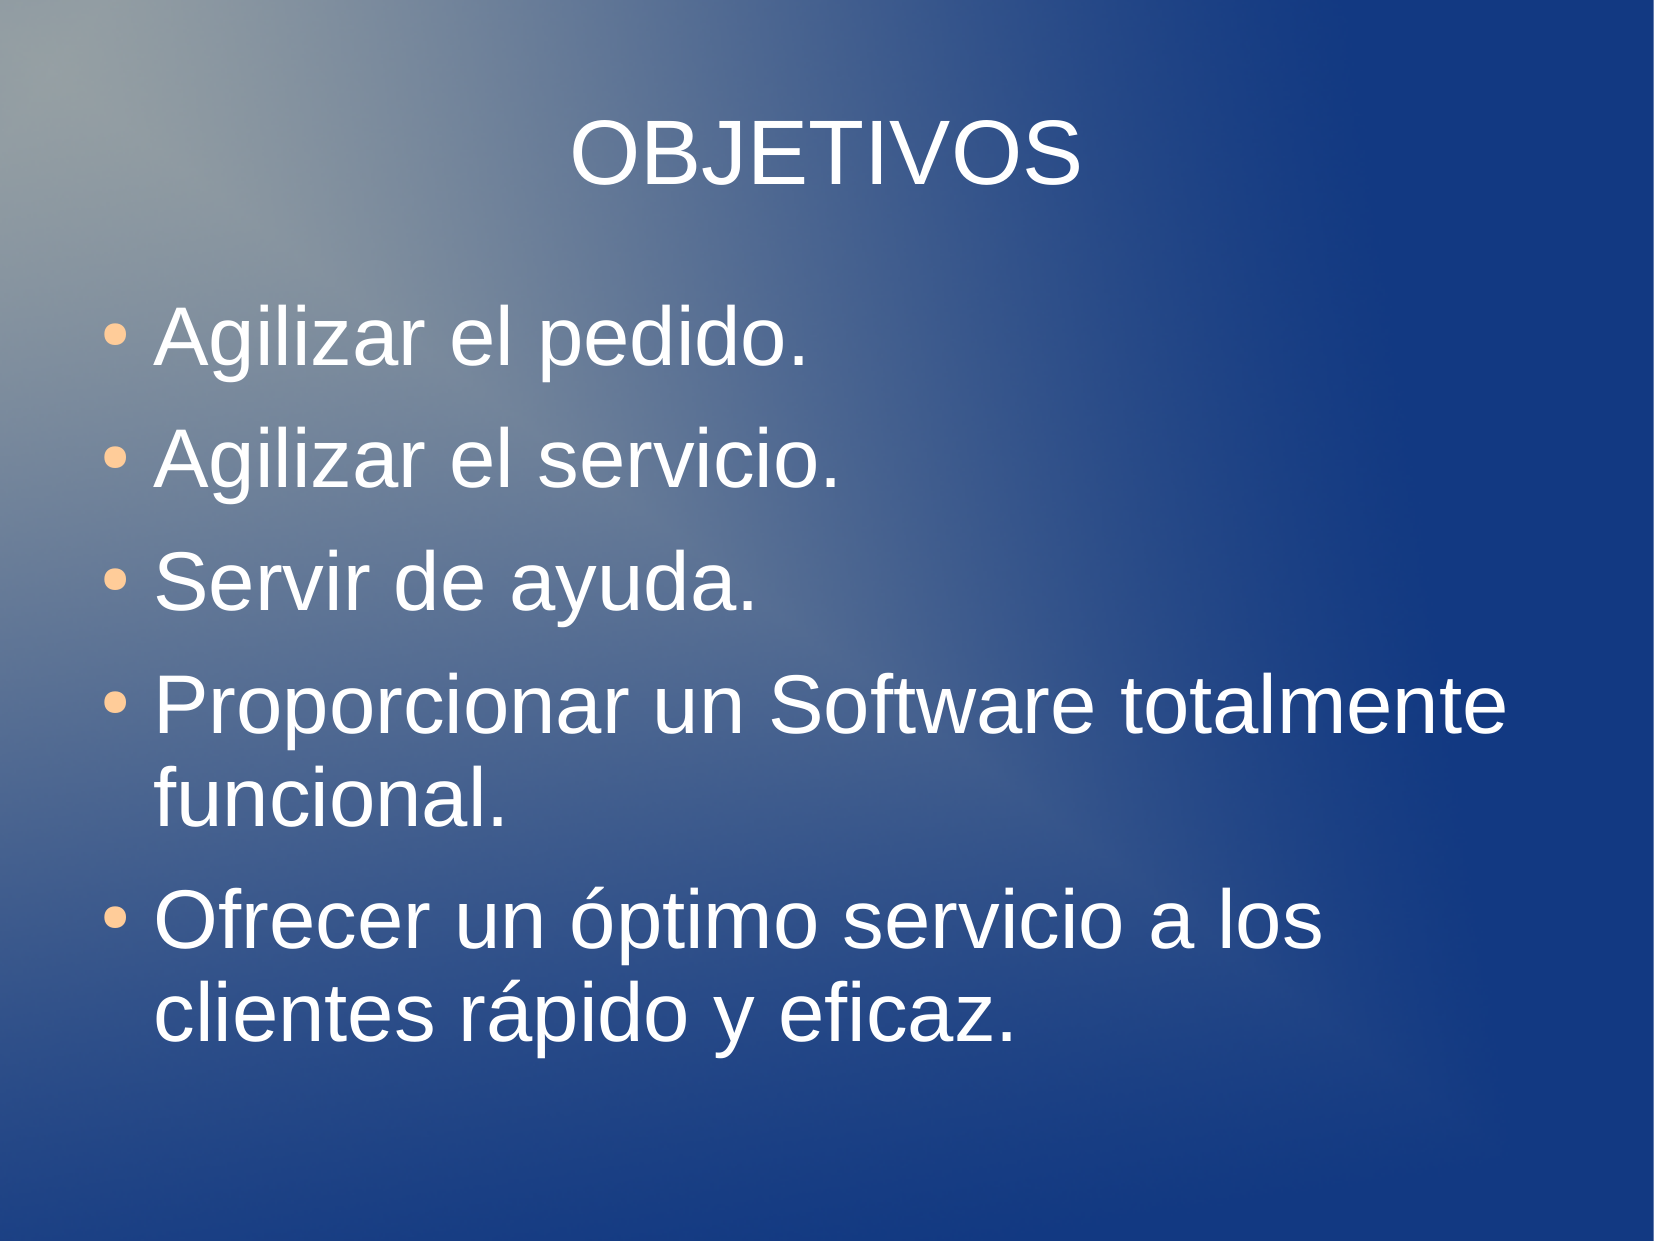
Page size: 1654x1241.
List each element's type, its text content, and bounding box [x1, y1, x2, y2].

list Agilizar el pedido. Agilizar el servicio. Servir de ayuda. Proporcionar un Software totalmente funcional. Ofrecer un óptimo servicio a los clientes rápido y eficaz. [82, 290, 1571, 1060]
picture [0, 0, 1654, 1241]
title OBJETIVOS [82, 49, 1571, 257]
